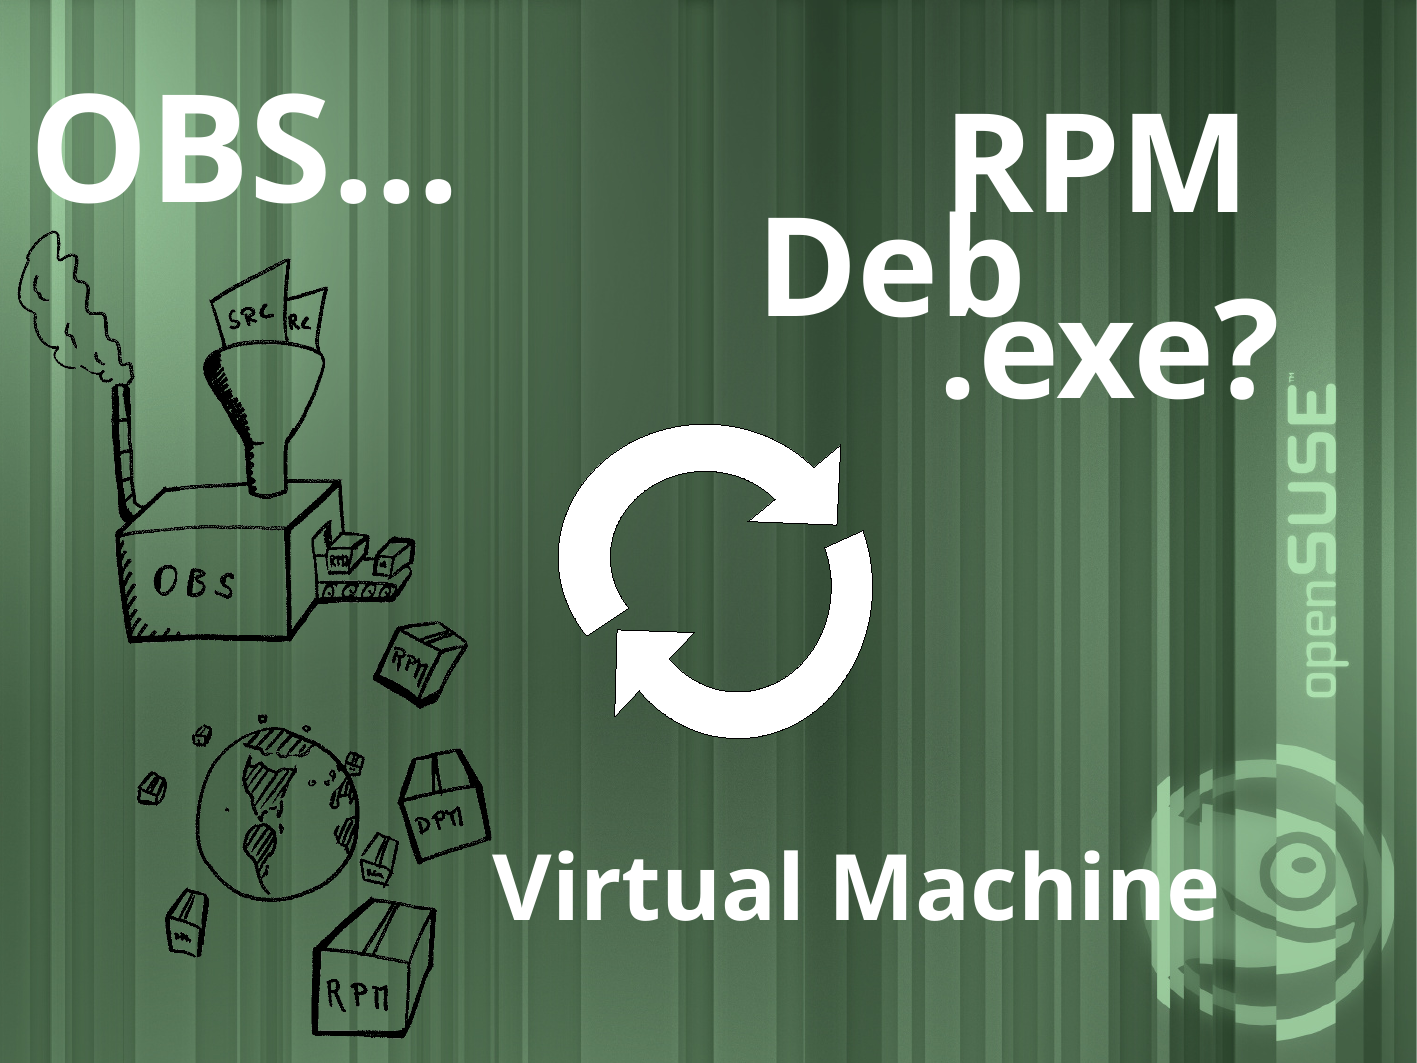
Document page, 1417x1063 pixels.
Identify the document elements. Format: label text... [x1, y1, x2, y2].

picture [0, 0, 1417, 1063]
text_box [558, 424, 841, 636]
text_box OBS... [15, 34, 528, 254]
text_box .exe? [924, 243, 1417, 500]
text_box RPM [928, 58, 1417, 162]
text_box [614, 530, 873, 739]
text_box Virtual Machine [477, 815, 1238, 956]
text_box Deb [741, 162, 1417, 418]
